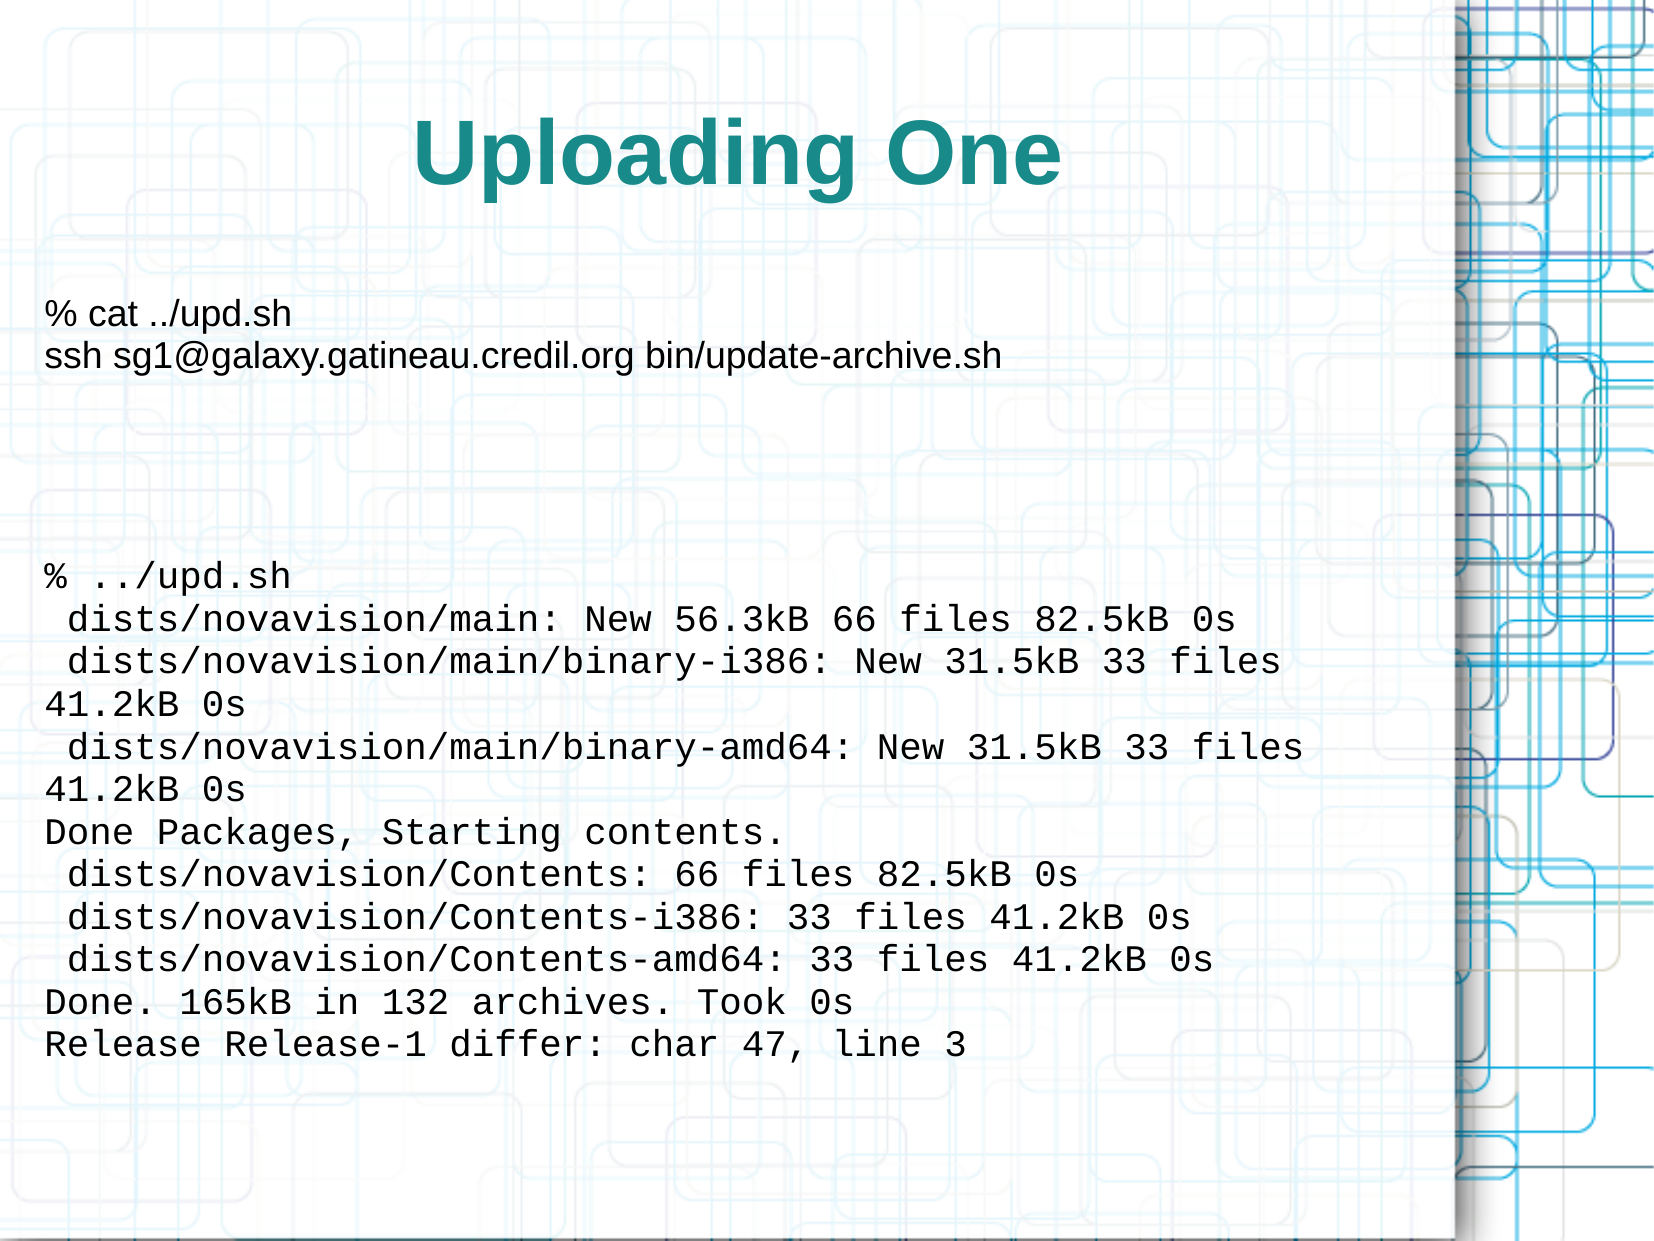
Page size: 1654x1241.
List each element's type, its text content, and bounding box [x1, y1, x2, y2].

title Uploading One [59, 56, 1418, 250]
picture [0, 0, 1654, 1241]
text_box % cat ../upd.sh ssh sg1@galaxy.gatineau.credil.org bin/update-archive.sh [29, 285, 1531, 384]
text_box % ../upd.sh dists/novavision/main: New 56.3kB 66 files 82.5kB 0s dists/novavision/main/binary-i386: New 31.5kB 33 files 41.2kB 0s dists/novavision/main/binary-amd64: New 31.5kB 33 files 41.2kB 0s Done Packages, Starting contents. dists/novavision/Contents: 66 files 82.5kB 0s dists/novavision/Contents-i386: 33 files 41.2kB 0s dists/novavision/Contents-amd64: 33 files 41.2kB 0s Done. 165kB in 132 archives. Took 0s Release Release-1 differ: char 47, line 3 [29, 384, 1447, 1123]
